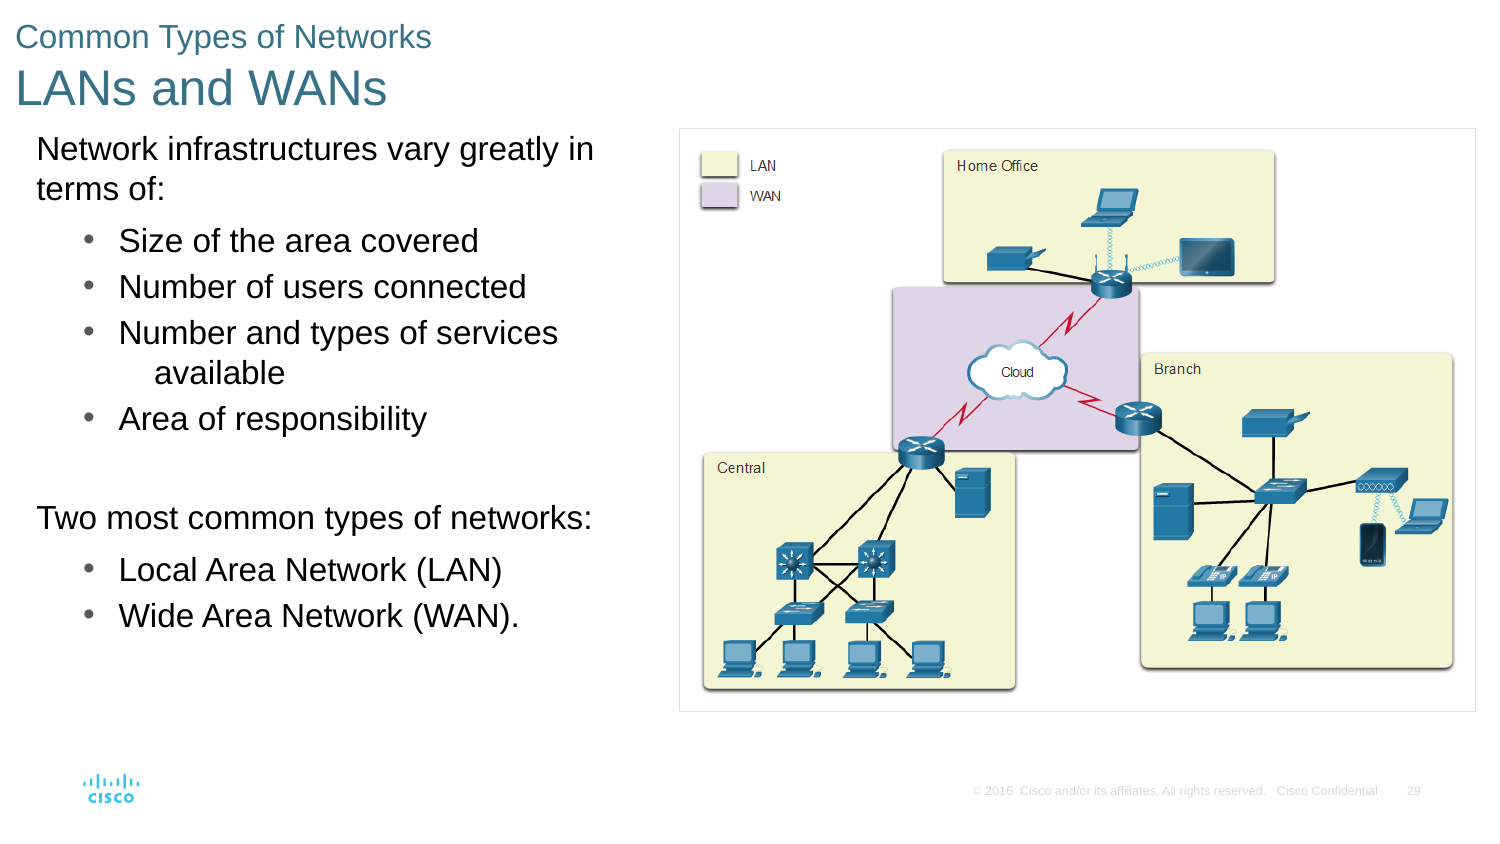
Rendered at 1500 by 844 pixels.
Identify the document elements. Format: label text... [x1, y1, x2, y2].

title Common Types of Networks LANs and WANs [0, 6, 1500, 124]
picture [676, 123, 1479, 715]
list Network infrastructures vary greatly in terms of: Size of the area covered Number of users connected Number and types of services available Area of responsibility Two most common types of networks: Local Area Network (LAN) Wide Area Network (WAN). [21, 119, 677, 727]
